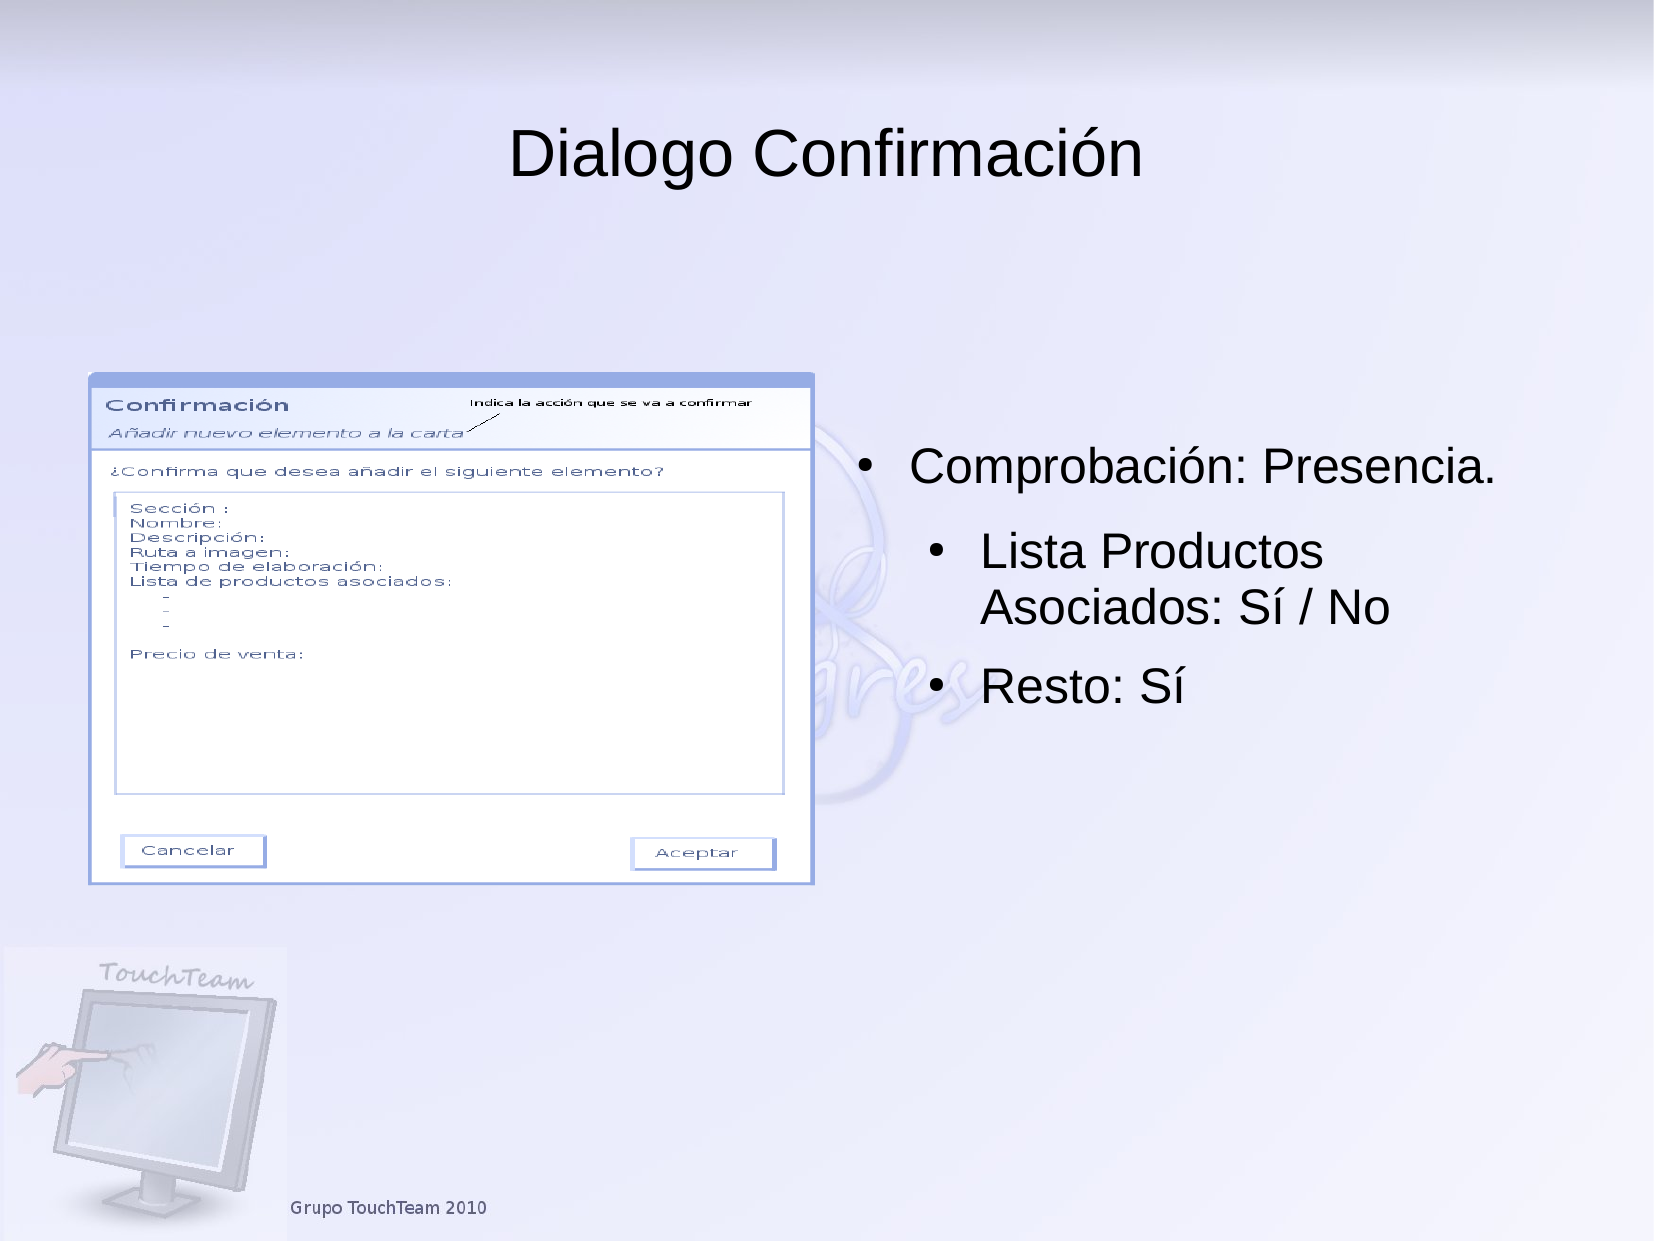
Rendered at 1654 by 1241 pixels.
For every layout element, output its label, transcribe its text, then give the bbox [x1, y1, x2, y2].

list Comprobación: Presencia. Lista Productos Asociados: Sí / No Resto: Sí [838, 437, 1565, 798]
picture [0, 0, 1654, 1241]
title Dialogo Confirmación [82, 56, 1571, 250]
